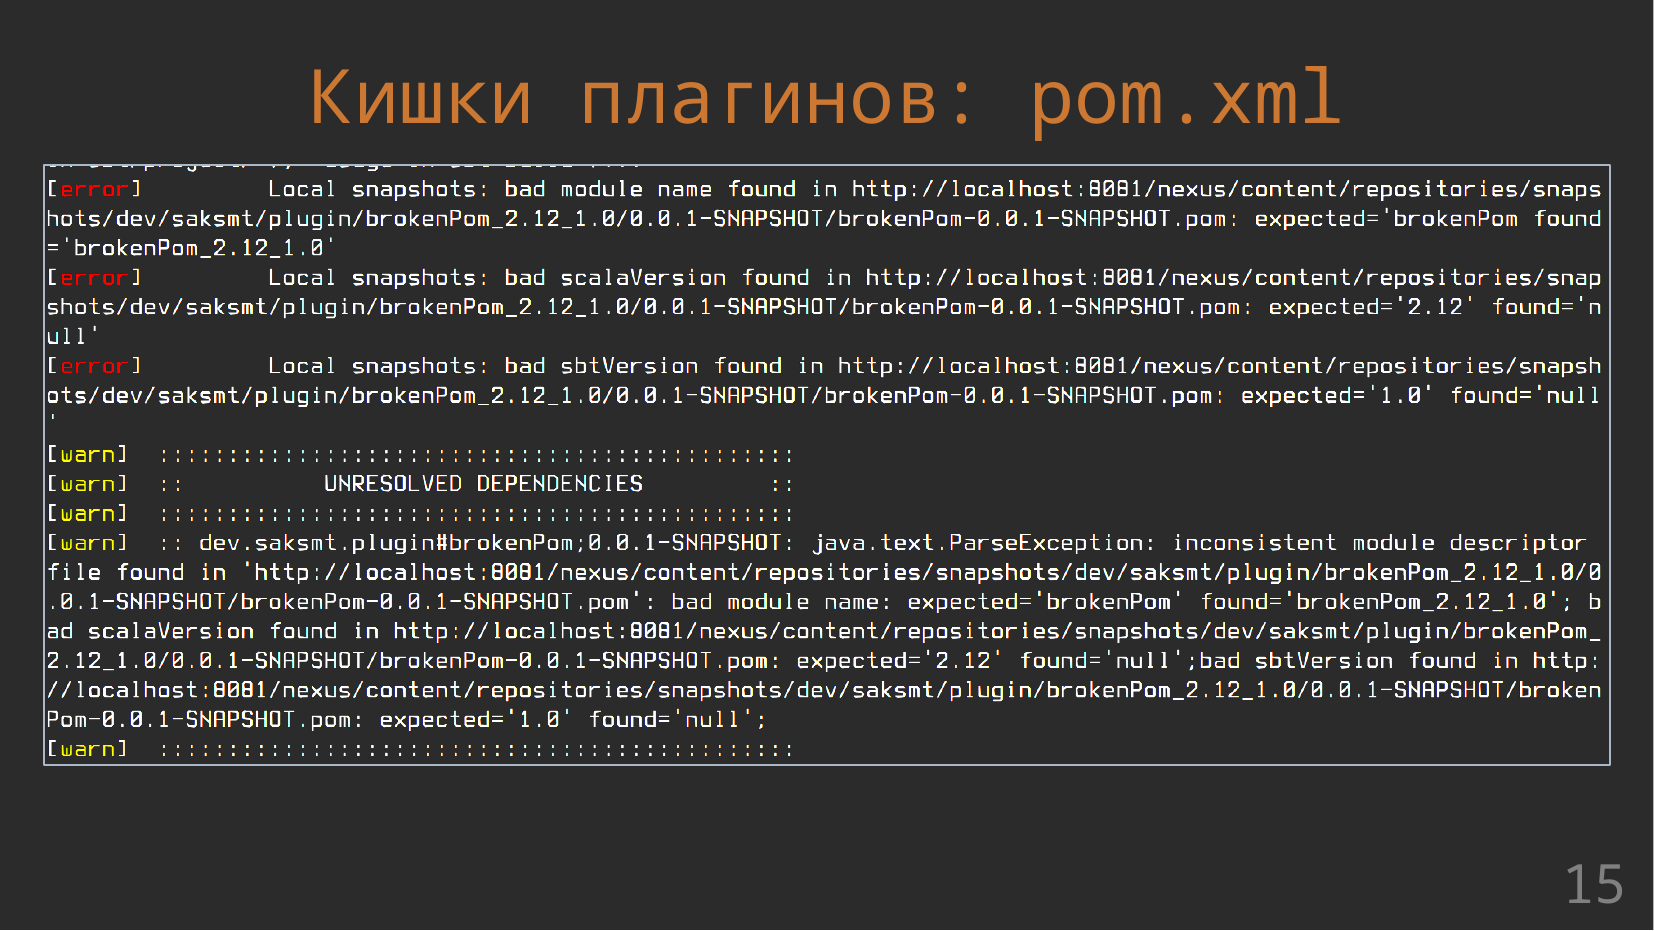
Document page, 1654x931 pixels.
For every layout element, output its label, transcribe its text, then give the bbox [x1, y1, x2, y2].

text_box 15 [1287, 838, 1642, 931]
text_box Кишки плагинов: pom.xml [23, 35, 1630, 181]
picture [44, 181, 1609, 765]
